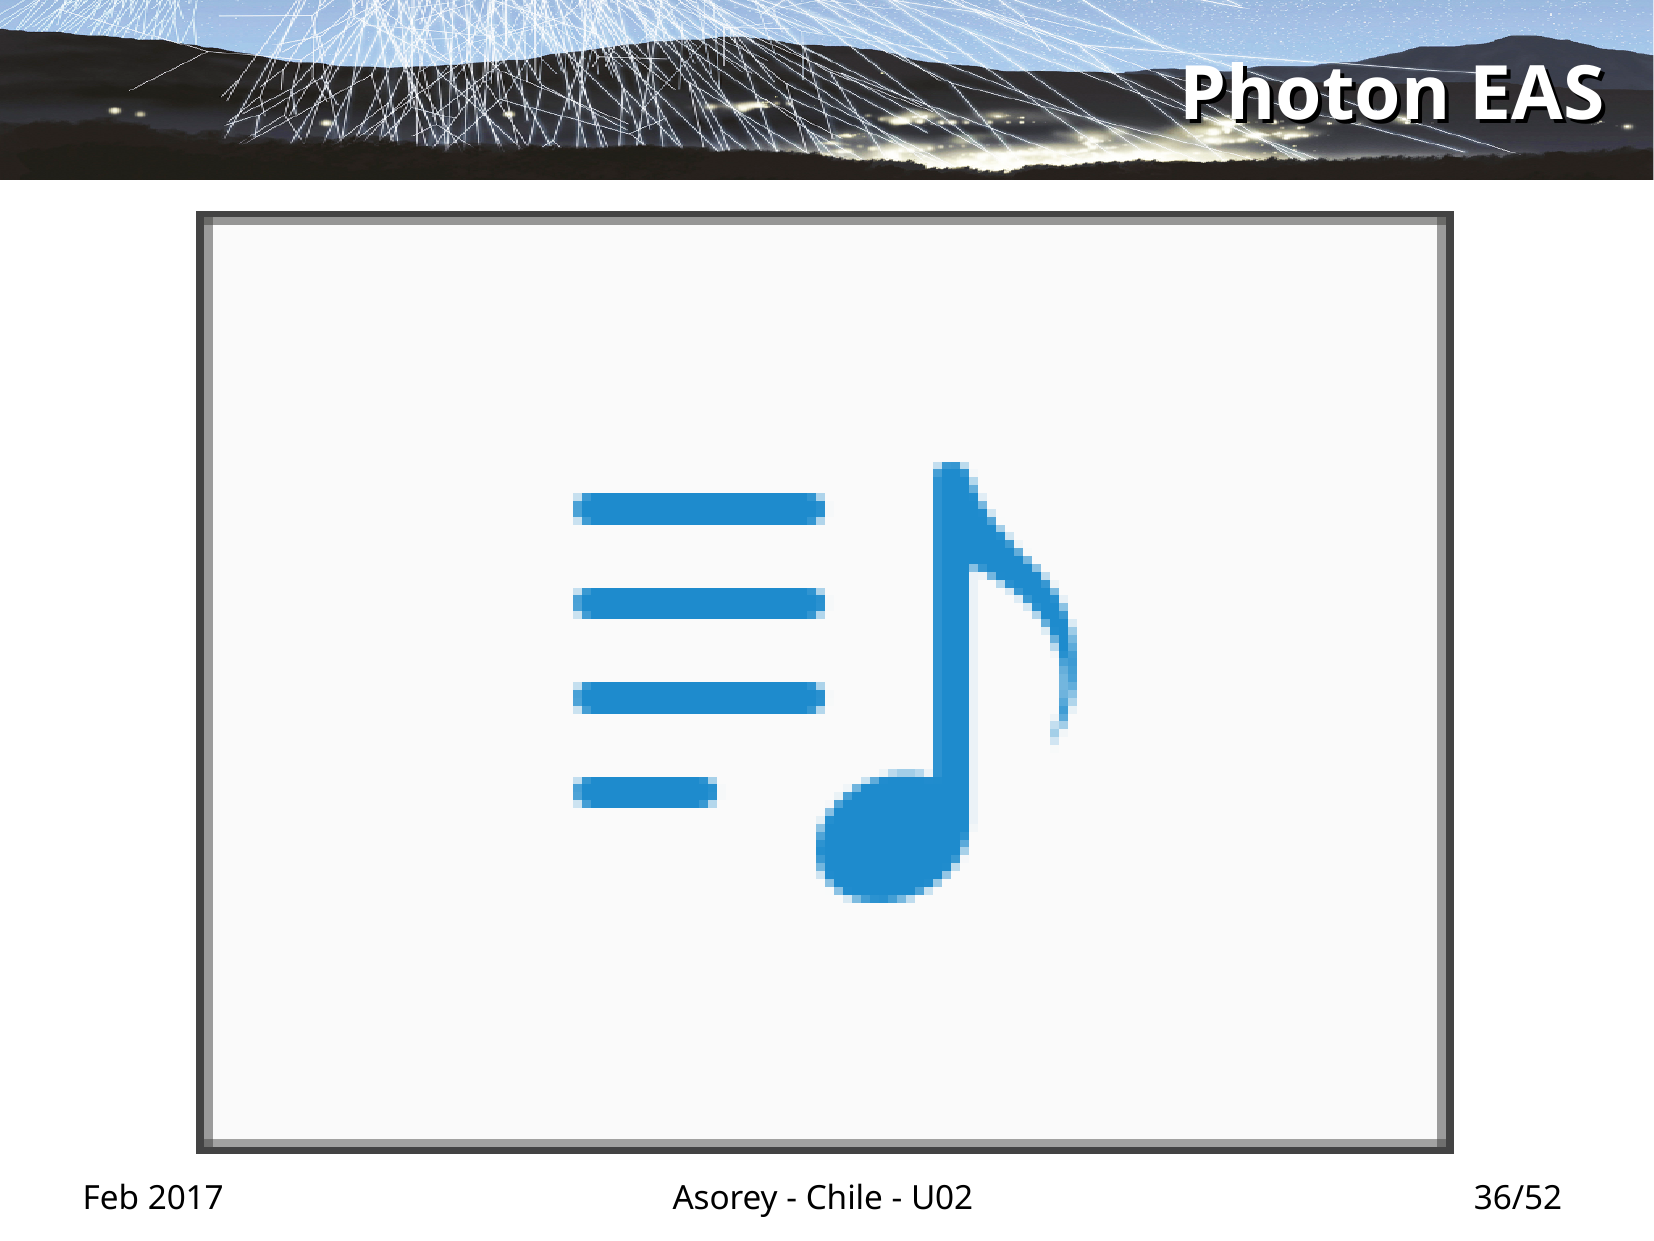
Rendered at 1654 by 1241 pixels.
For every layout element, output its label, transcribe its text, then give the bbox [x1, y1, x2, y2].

text_box [195, 210, 1455, 1156]
title Photon EAS [45, 15, 1606, 166]
picture [0, 0, 1654, 180]
